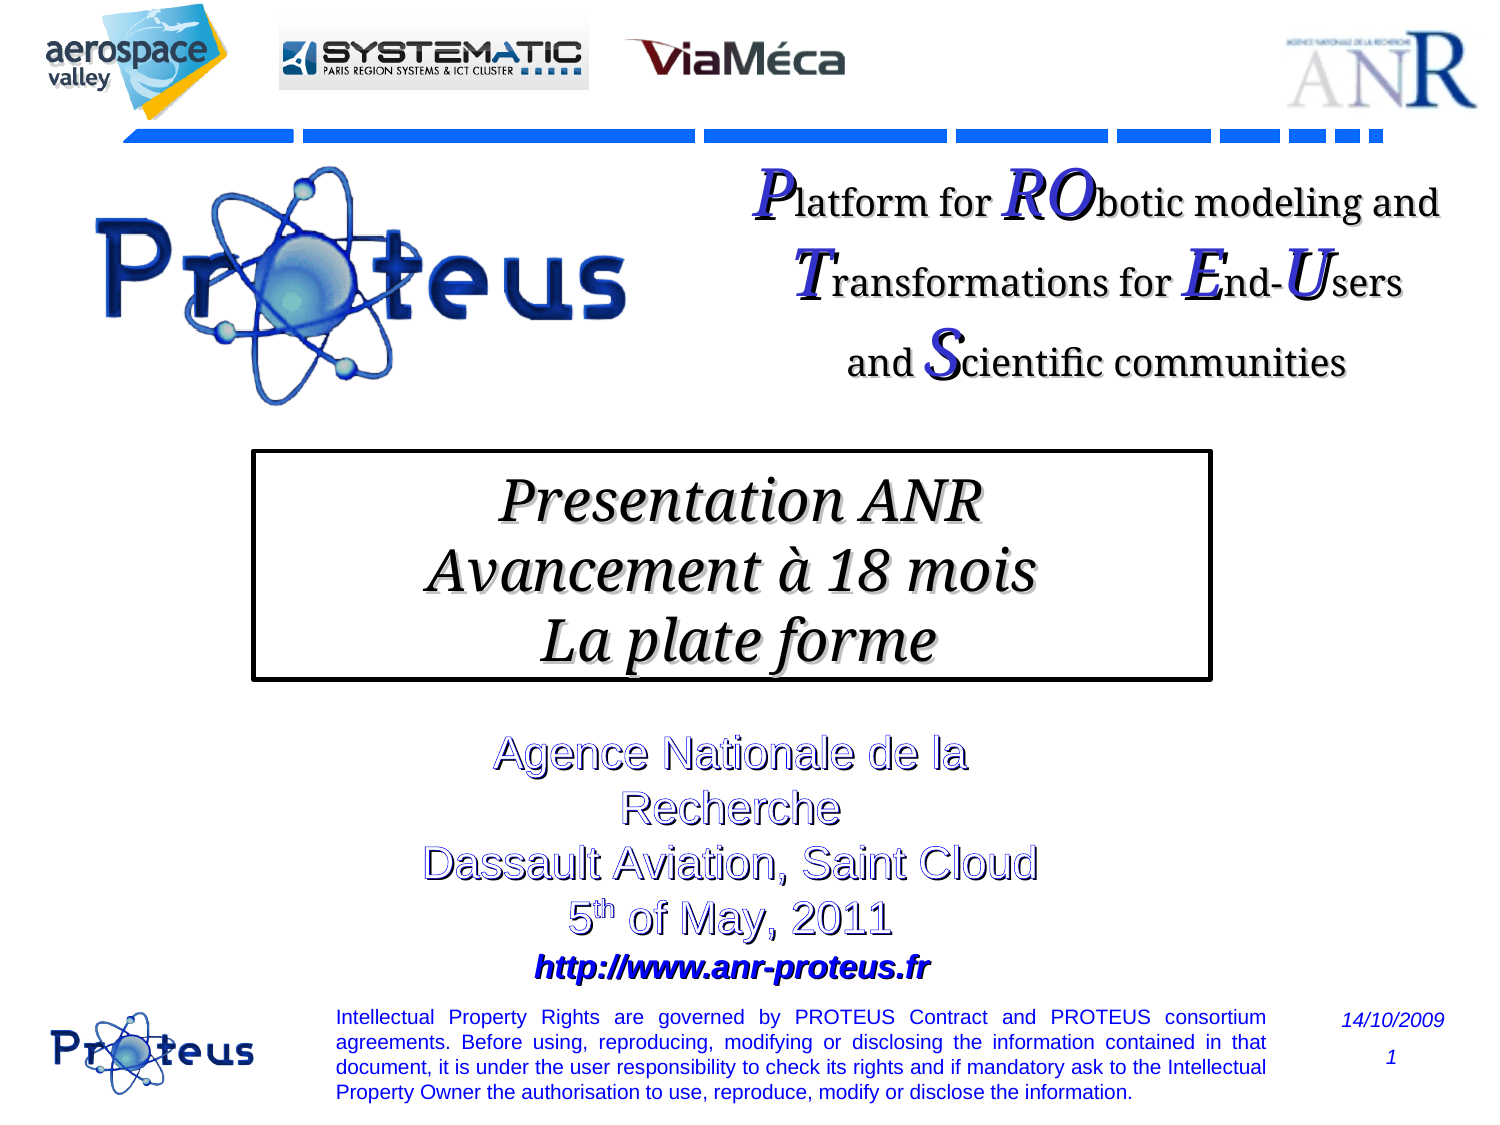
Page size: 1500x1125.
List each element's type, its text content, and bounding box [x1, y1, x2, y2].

picture [41, 0, 235, 120]
picture [35, 1003, 272, 1101]
picture [55, 141, 673, 425]
text_box Presentation ANR Avancement à 18 mois La plate forme [253, 450, 1211, 680]
picture [625, 35, 850, 79]
text_box Agence Nationale de la Recherche Dassault Aviation, Saint Cloud 5th of May, 2011 [399, 722, 1061, 943]
text_box http://www.anr-proteus.fr [339, 942, 1125, 997]
picture [1281, 27, 1484, 115]
picture [279, 12, 589, 90]
text_box Platform for RObotic modeling and Transformations for End-Users and Scientific communities [715, 142, 1466, 443]
